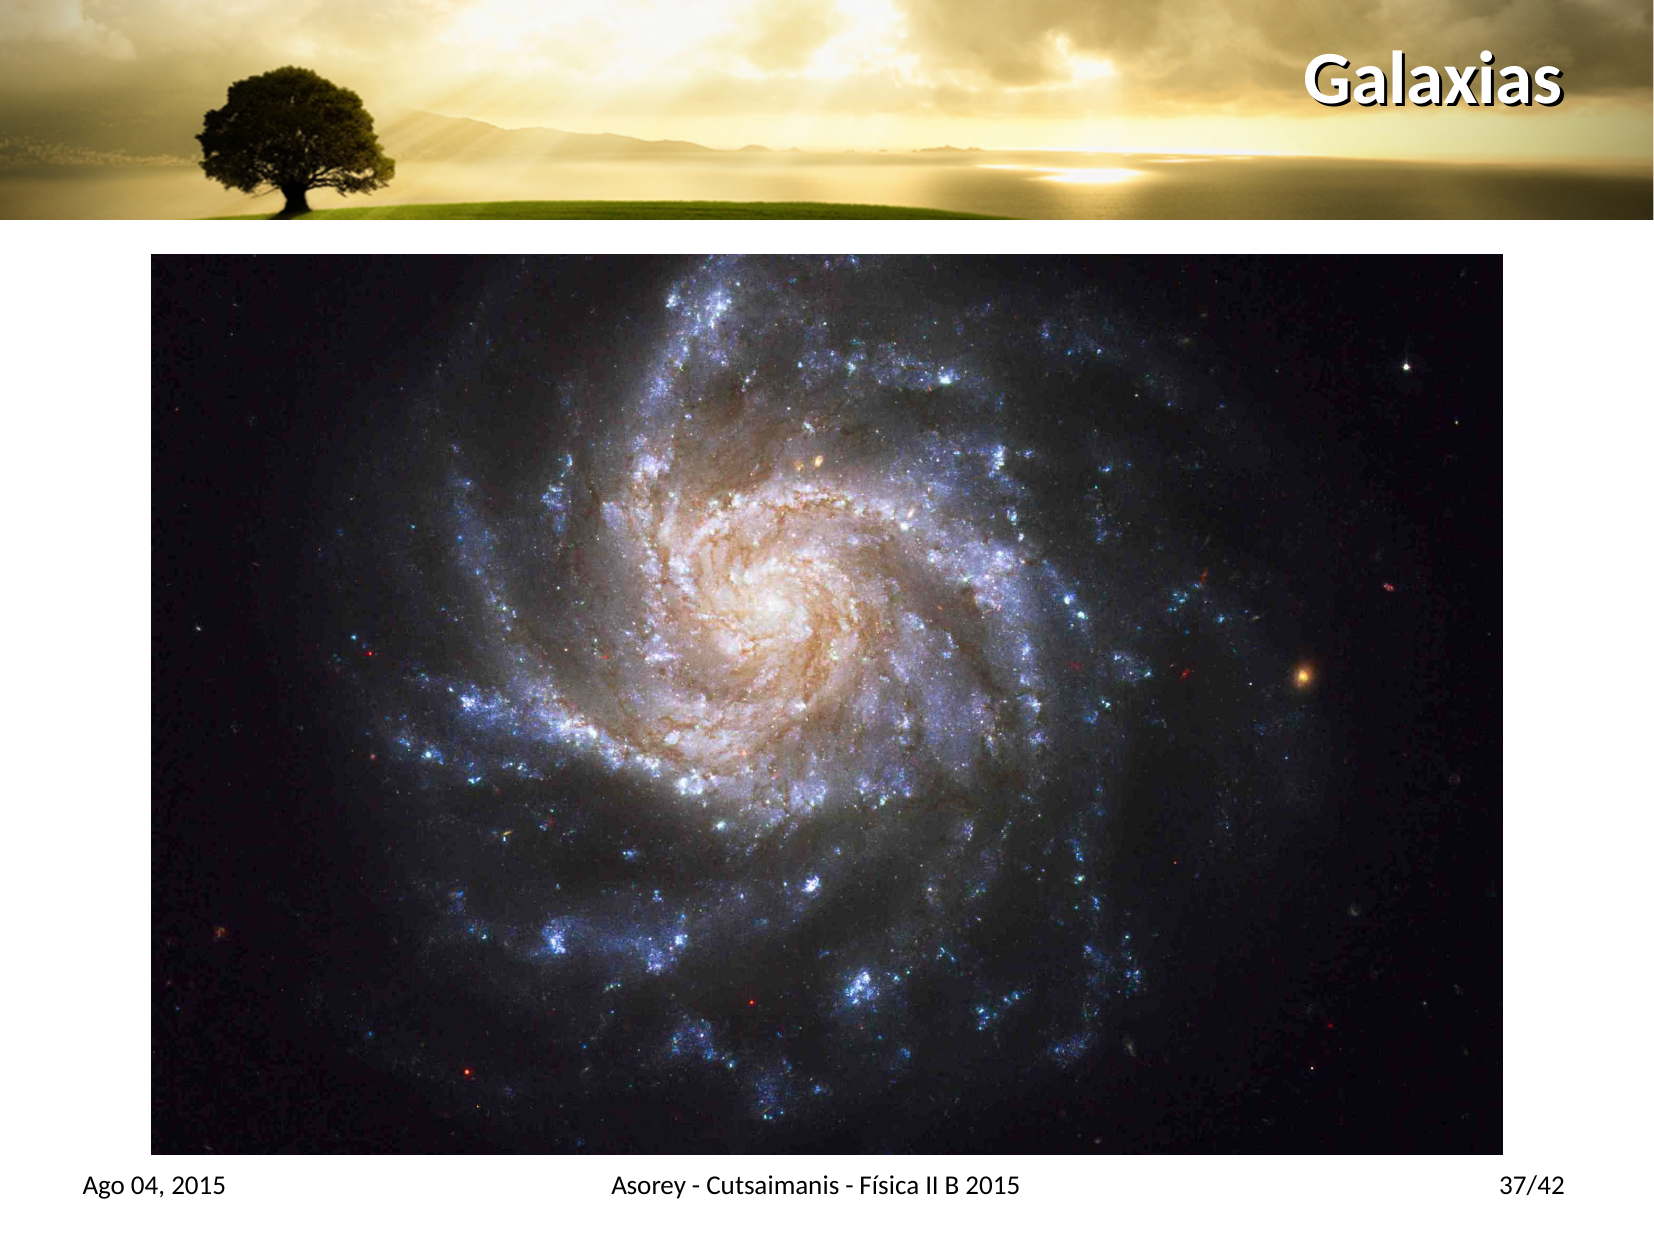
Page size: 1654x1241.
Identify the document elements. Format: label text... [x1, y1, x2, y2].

picture [151, 254, 1503, 1156]
picture [0, 0, 1654, 220]
title Galaxias [75, 19, 1564, 151]
